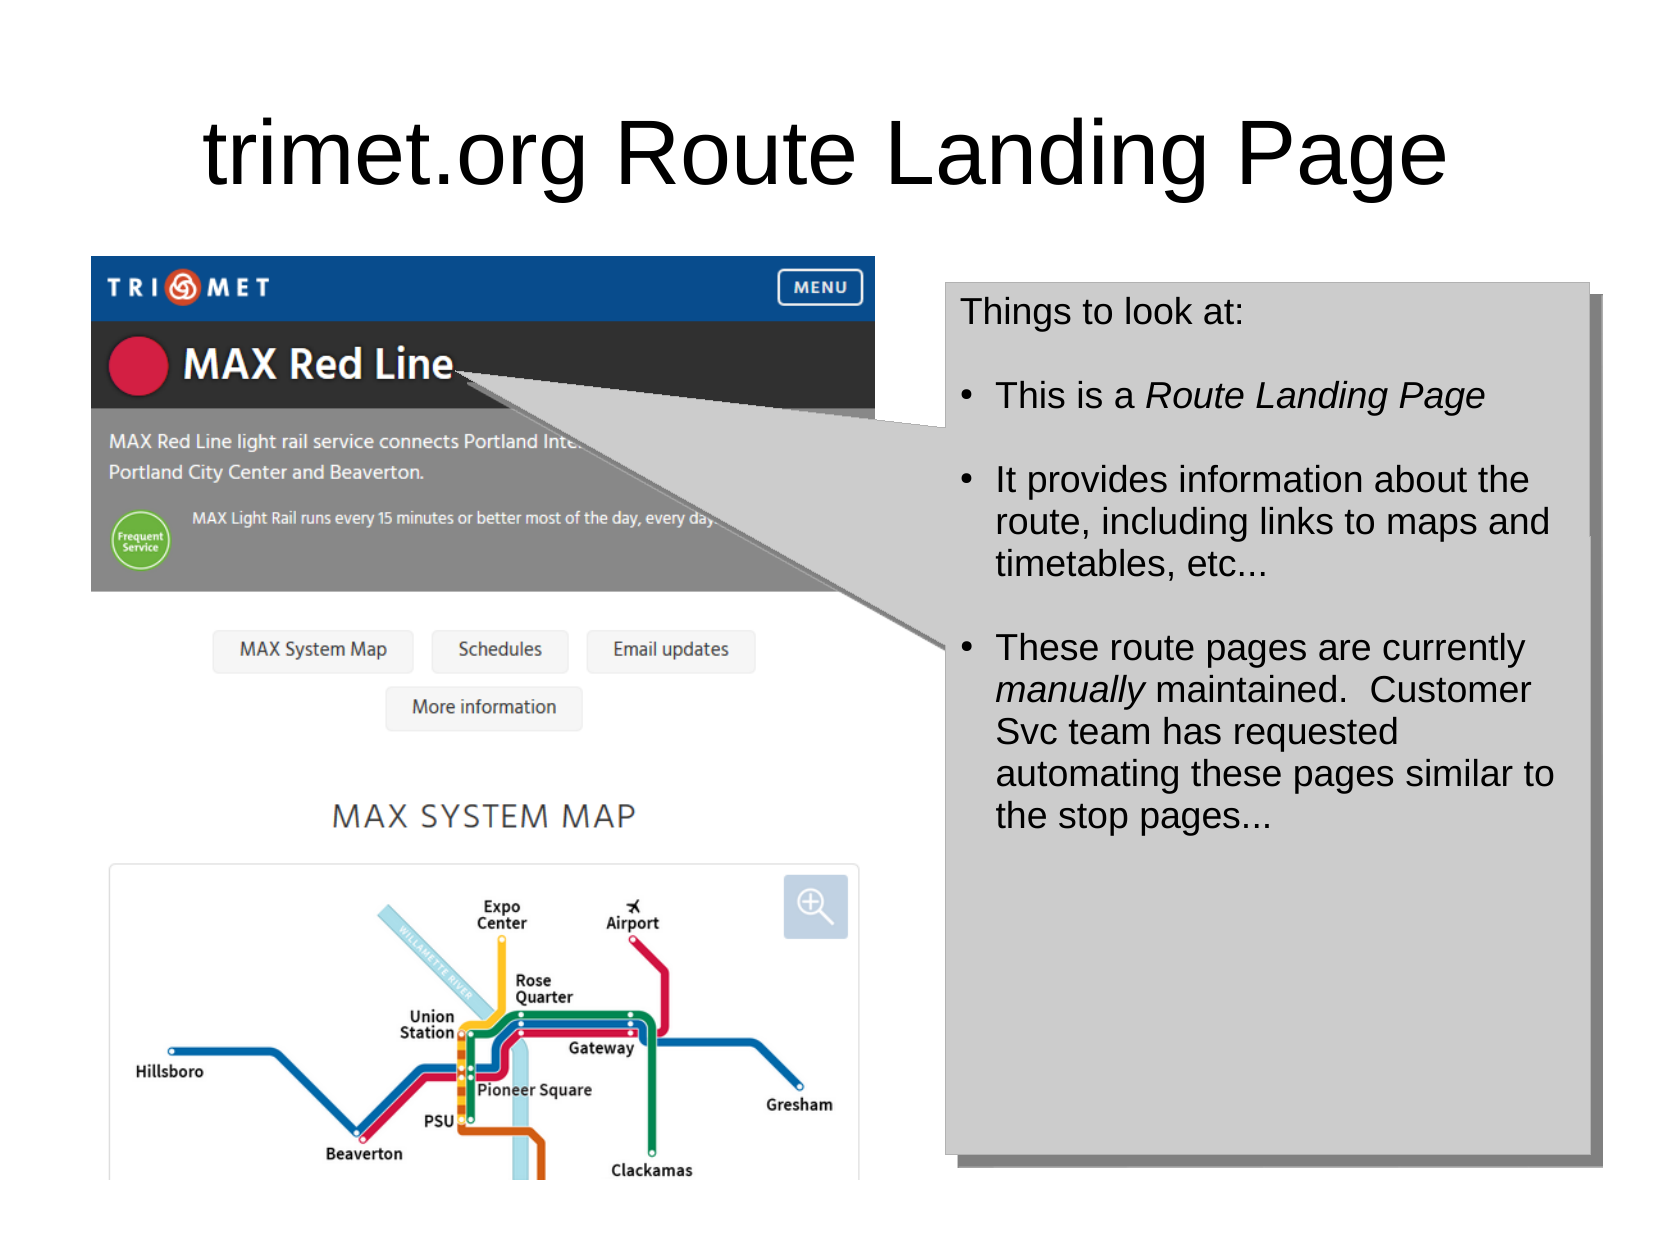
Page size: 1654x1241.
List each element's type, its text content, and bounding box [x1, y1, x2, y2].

title trimet.org Route Landing Page [82, 49, 1571, 257]
text_box Things to look at: This is a Route Landing Page It provides information about the route, including links to maps and timetables, etc... These route pages are currently manually maintained. Customer Svc team has requested automating these pages similar to the stop pages... [455, 282, 1591, 1155]
picture [91, 256, 875, 1180]
